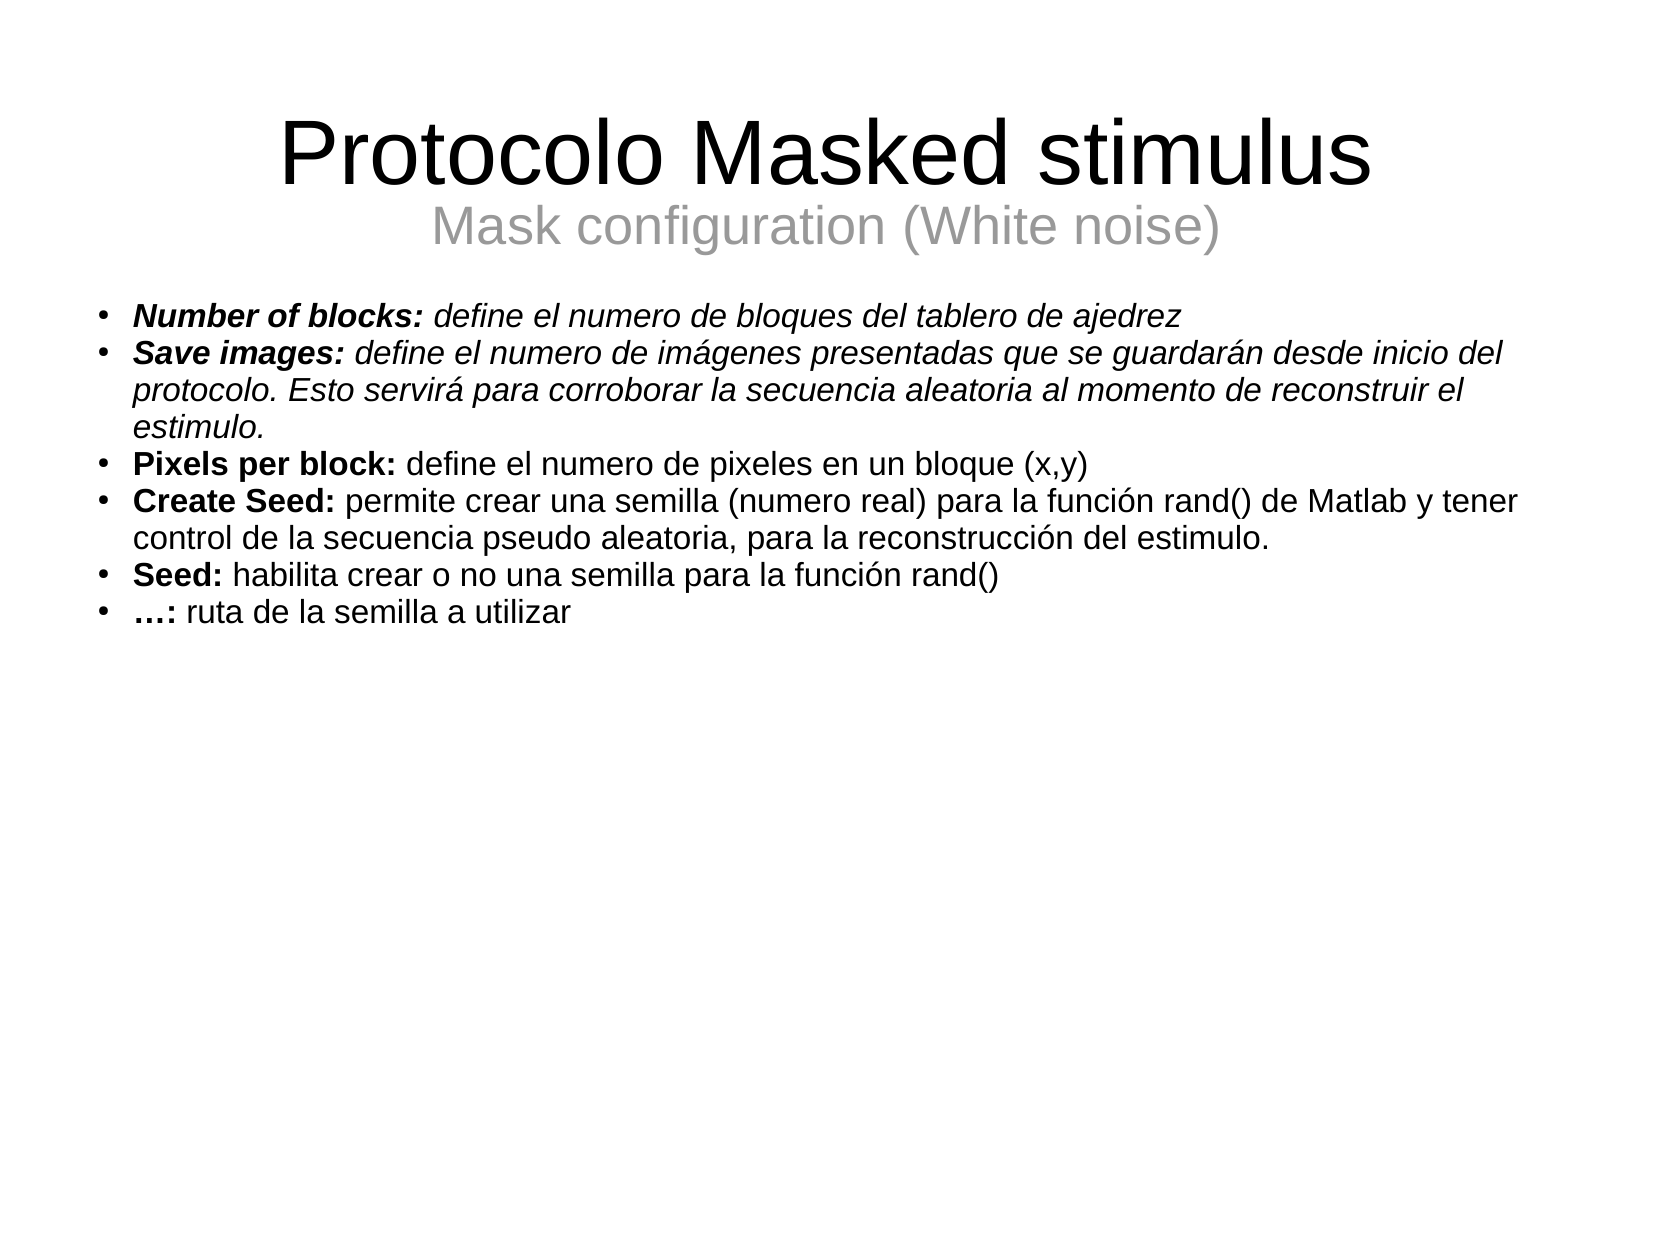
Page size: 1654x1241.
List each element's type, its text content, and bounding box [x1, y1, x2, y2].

title Mask configuration (White noise) [82, 195, 1572, 257]
text_box Number of blocks: define el numero de bloques del tablero de ajedrez Save images: define el numero de imágenes presentadas que se guardarán desde inicio del protocolo. Esto servirá para corroborar la secuencia aleatoria al momento de reconstruir el estimulo. Pixels per block: define el numero de pixeles en un bloque (x,y) Create Seed: permite crear una semilla (numero real) para la función rand() de Matlab y tener control de la secuencia pseudo aleatoria, para la reconstrucción del estimulo. Seed: habilita crear o no una semilla para la función rand() …: ruta de la semilla a utilizar [82, 290, 1571, 643]
title Protocolo Masked stimulus [82, 49, 1571, 195]
